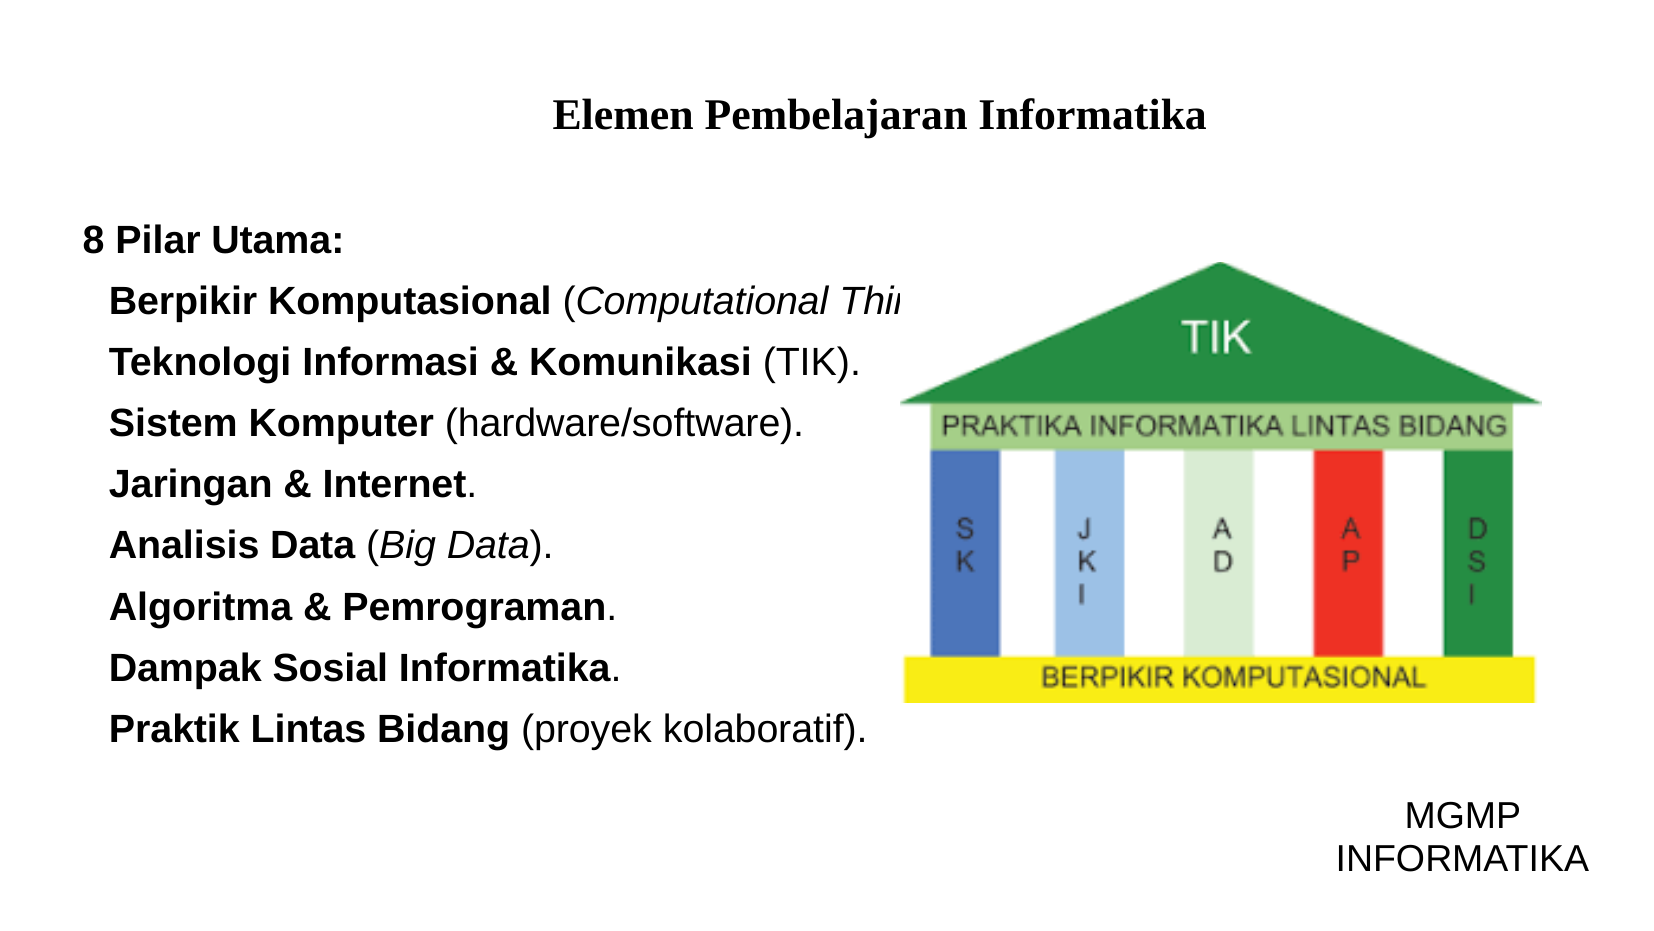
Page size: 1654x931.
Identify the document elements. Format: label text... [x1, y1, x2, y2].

text_box MGMP INFORMATIKA [1312, 787, 1613, 887]
list 8 Pilar Utama: Berpikir Komputasional (Computational Thinking). Teknologi Informasi & Komunikasi (TIK). Sistem Komputer (hardware/software). Jaringan & Internet. Analisis Data (Big Data). Algoritma & Pemrograman. Dampak Sosial Informatika. Praktik Lintas Bidang (proyek kolaboratif). [82, 217, 1571, 758]
picture [900, 262, 1542, 704]
title Elemen Pembelajaran Informatika [82, 37, 1571, 193]
